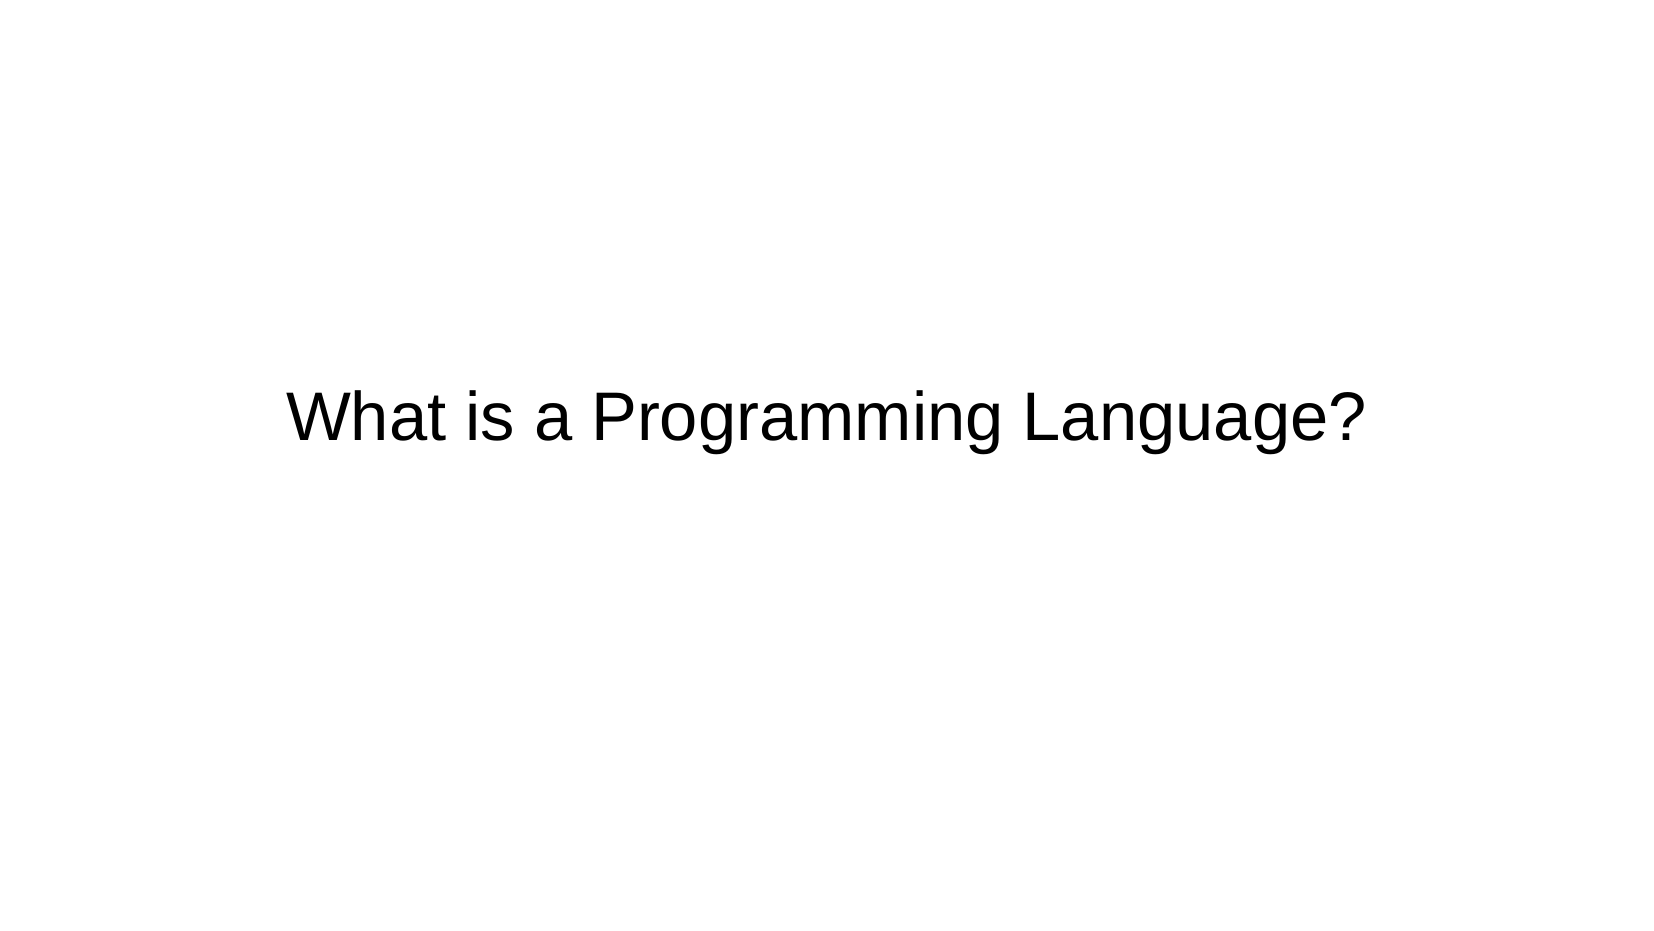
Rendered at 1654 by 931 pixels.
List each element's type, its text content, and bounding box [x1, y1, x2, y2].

title What is a Programming Language? [82, 37, 1571, 796]
